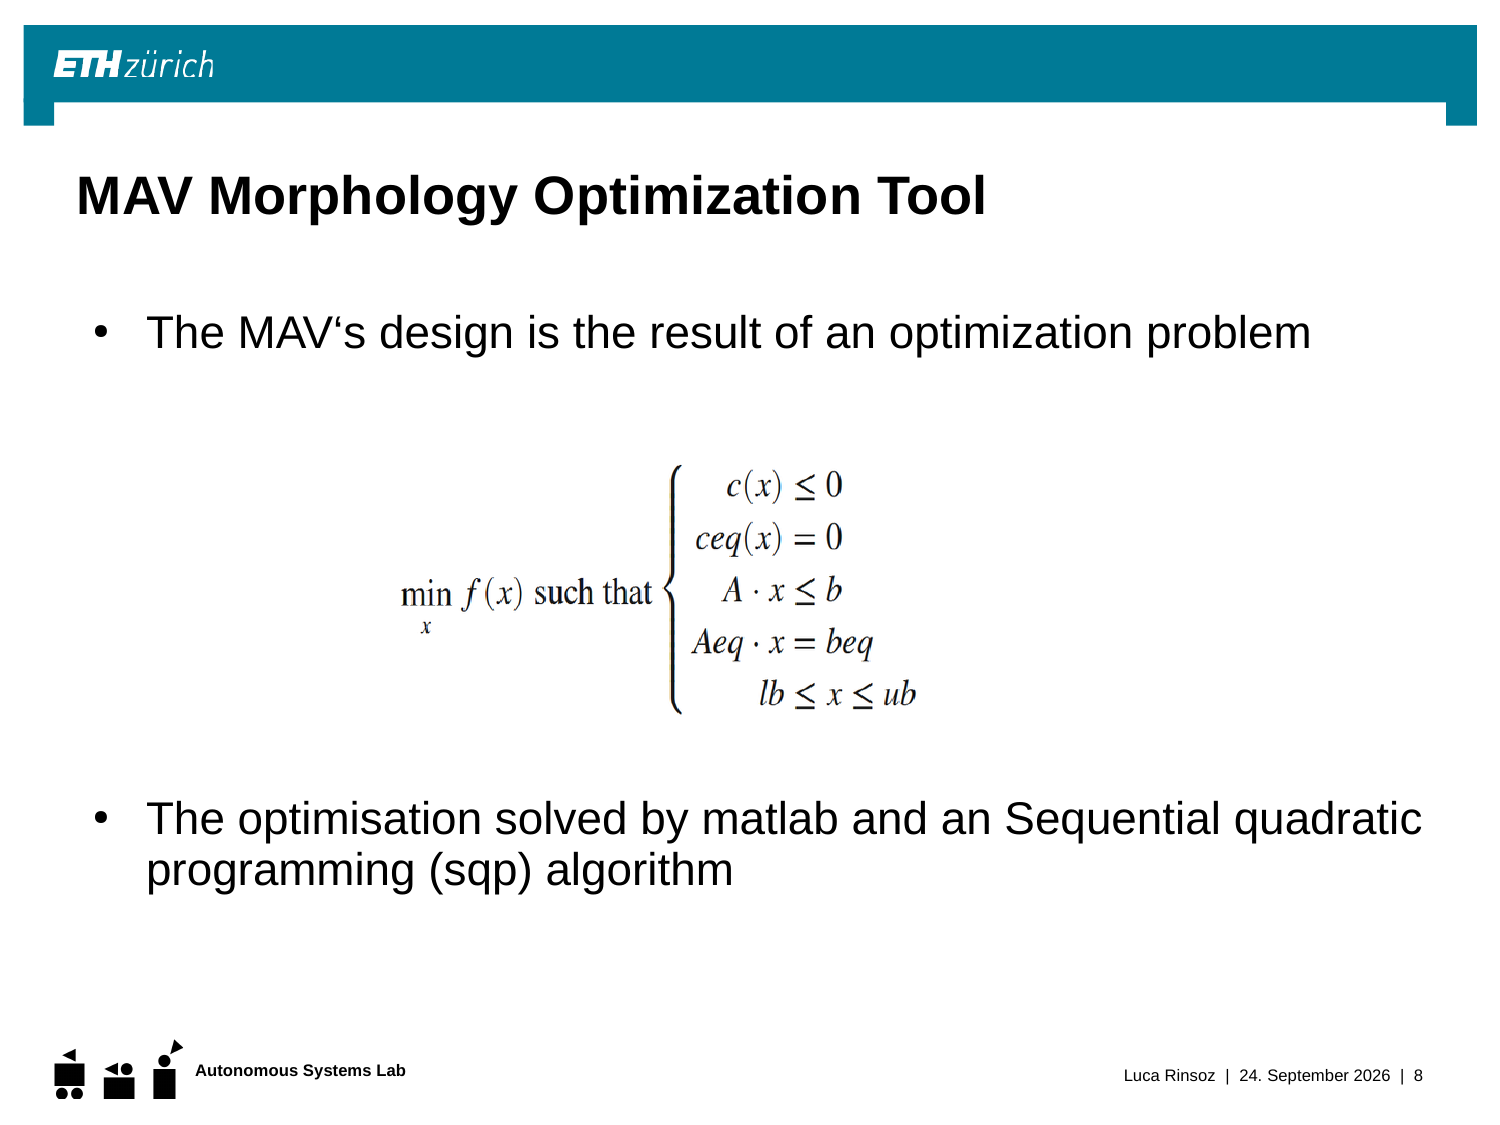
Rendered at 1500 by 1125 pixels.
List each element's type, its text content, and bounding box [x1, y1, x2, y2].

list The MAV‘s design is the result of an optimization problem [75, 983, 1426, 1054]
title MAV Morphology Optimization Tool [53, 101, 1447, 290]
list The optimisation solved by matlab and an Sequential quadratic programming (sqp) algorithm [75, 236, 1426, 983]
